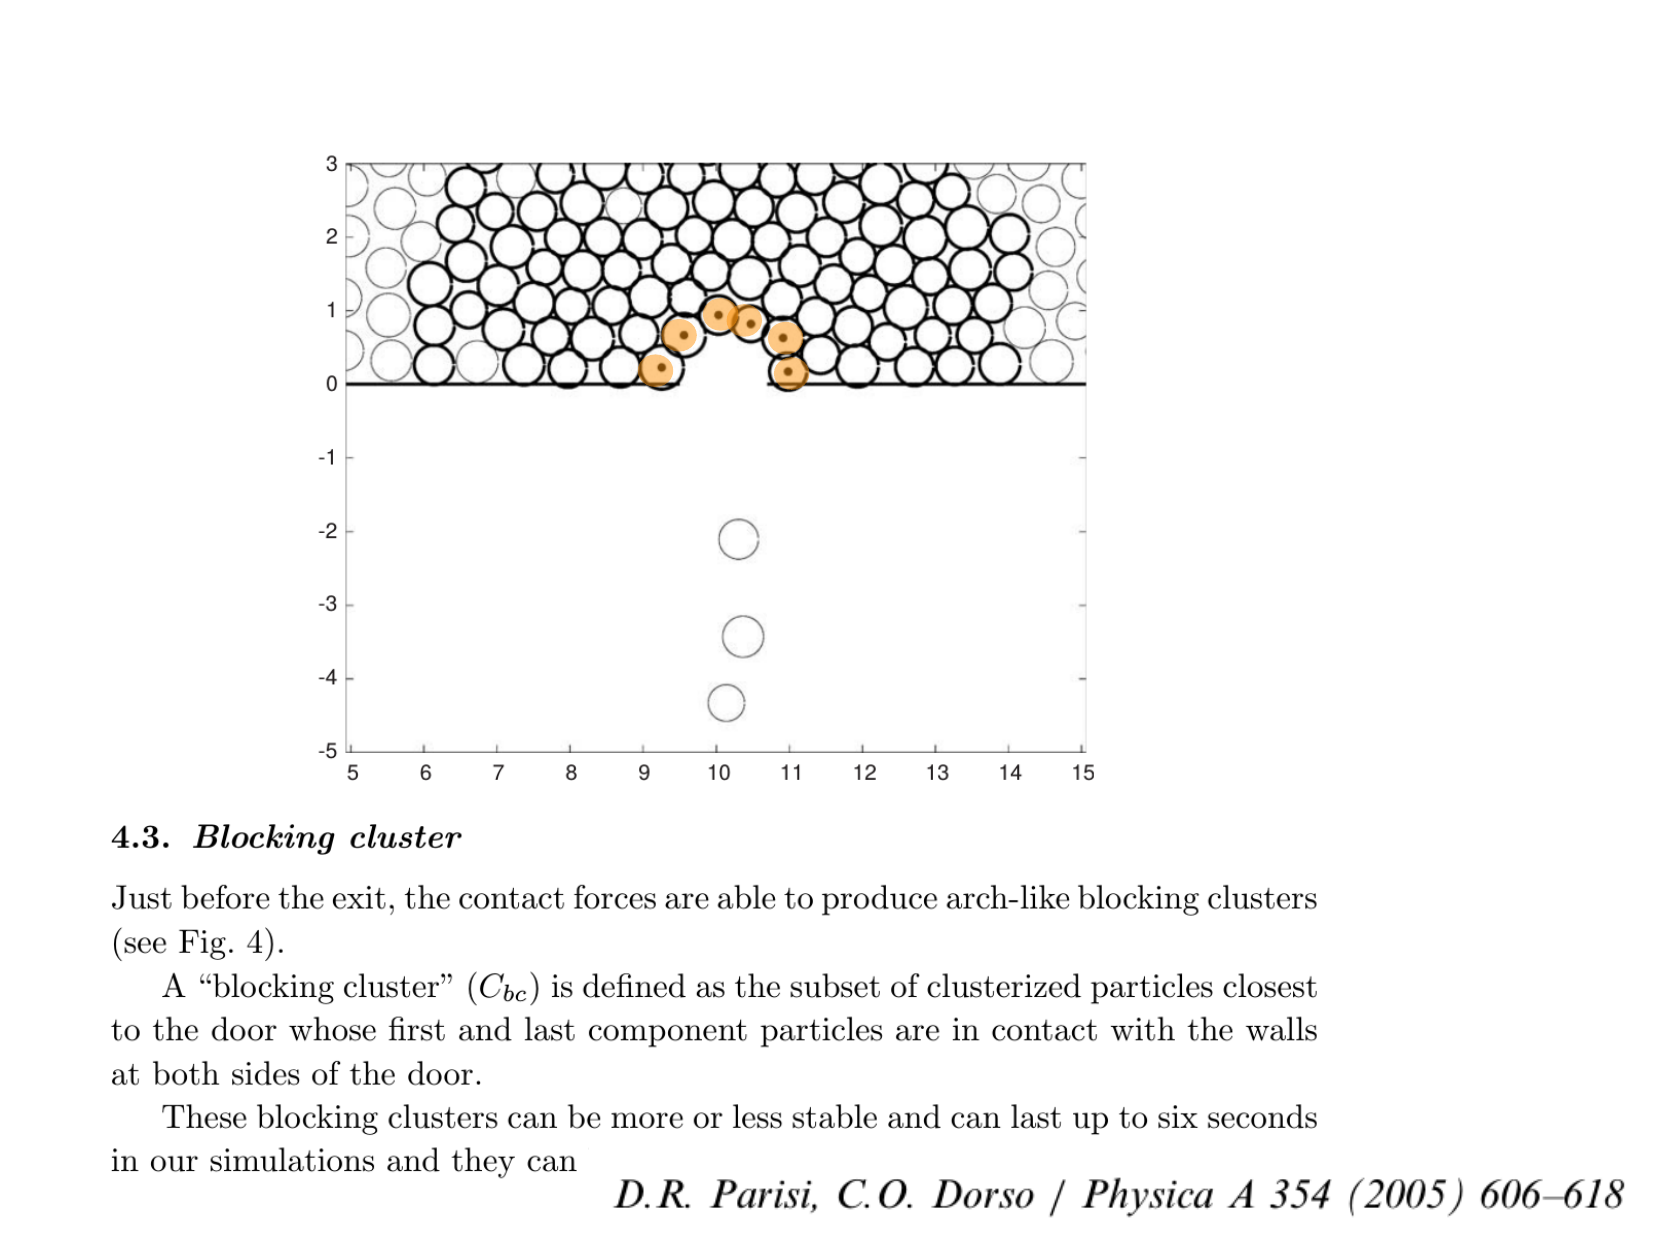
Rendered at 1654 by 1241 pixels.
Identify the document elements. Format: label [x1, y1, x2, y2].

text_box [702, 298, 763, 337]
picture [6, 115, 1654, 1241]
text_box [637, 354, 674, 387]
text_box [767, 321, 804, 355]
text_box [661, 318, 697, 352]
text_box [773, 357, 810, 390]
